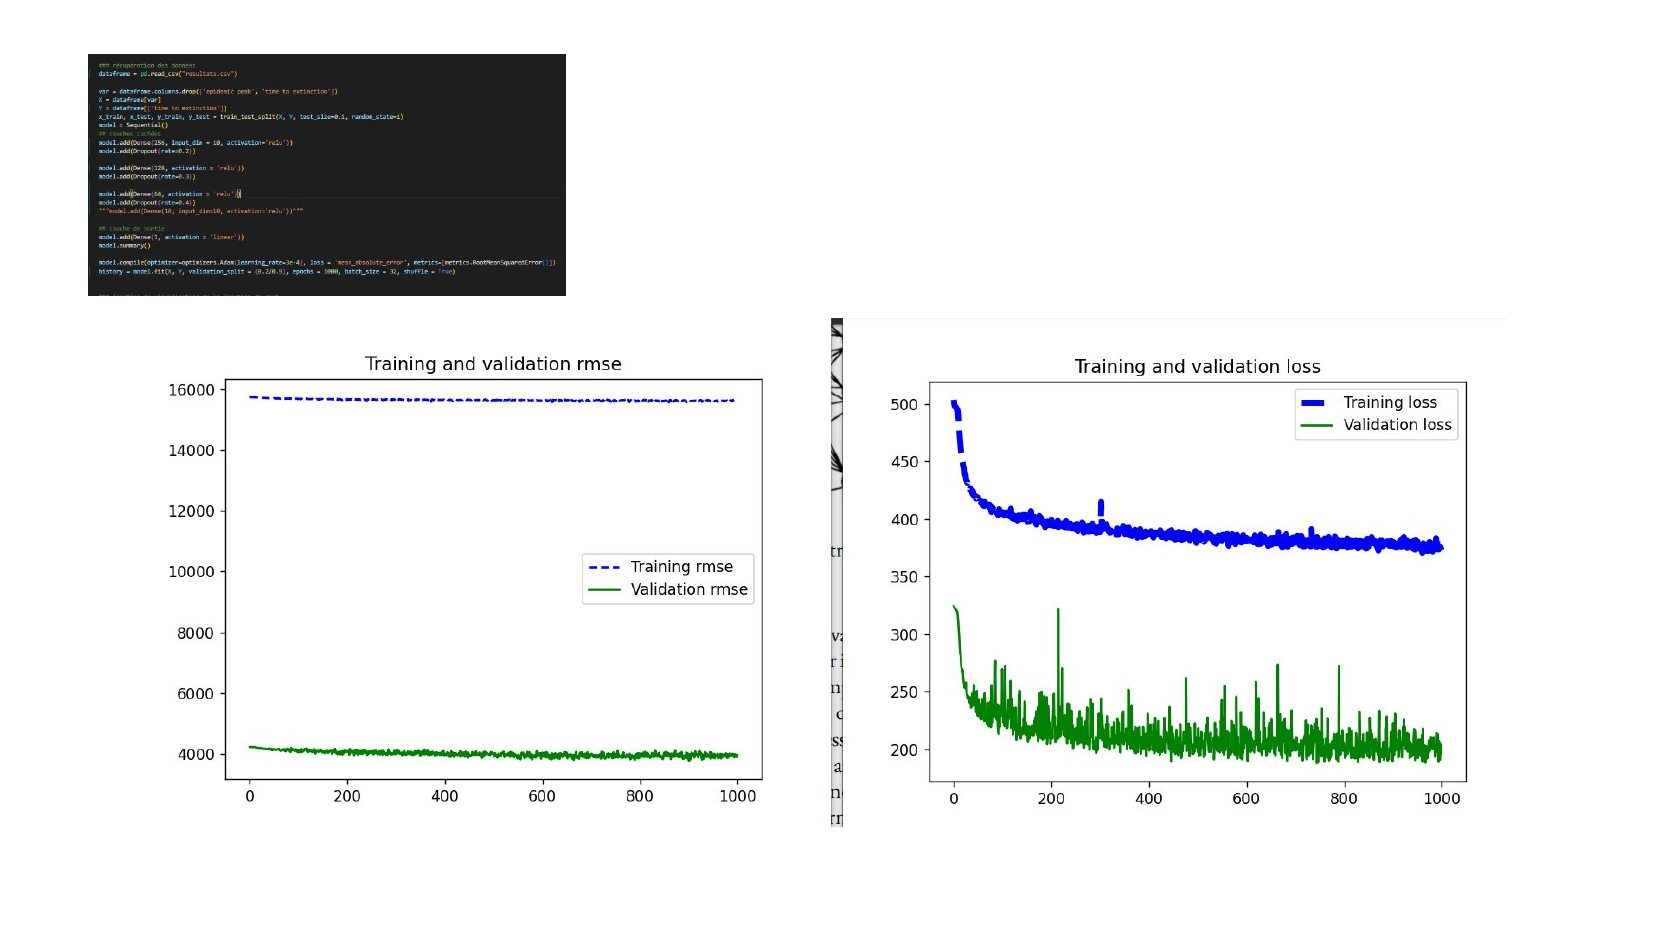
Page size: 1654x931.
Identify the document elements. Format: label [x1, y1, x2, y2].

picture [88, 54, 566, 296]
picture [147, 318, 1506, 827]
